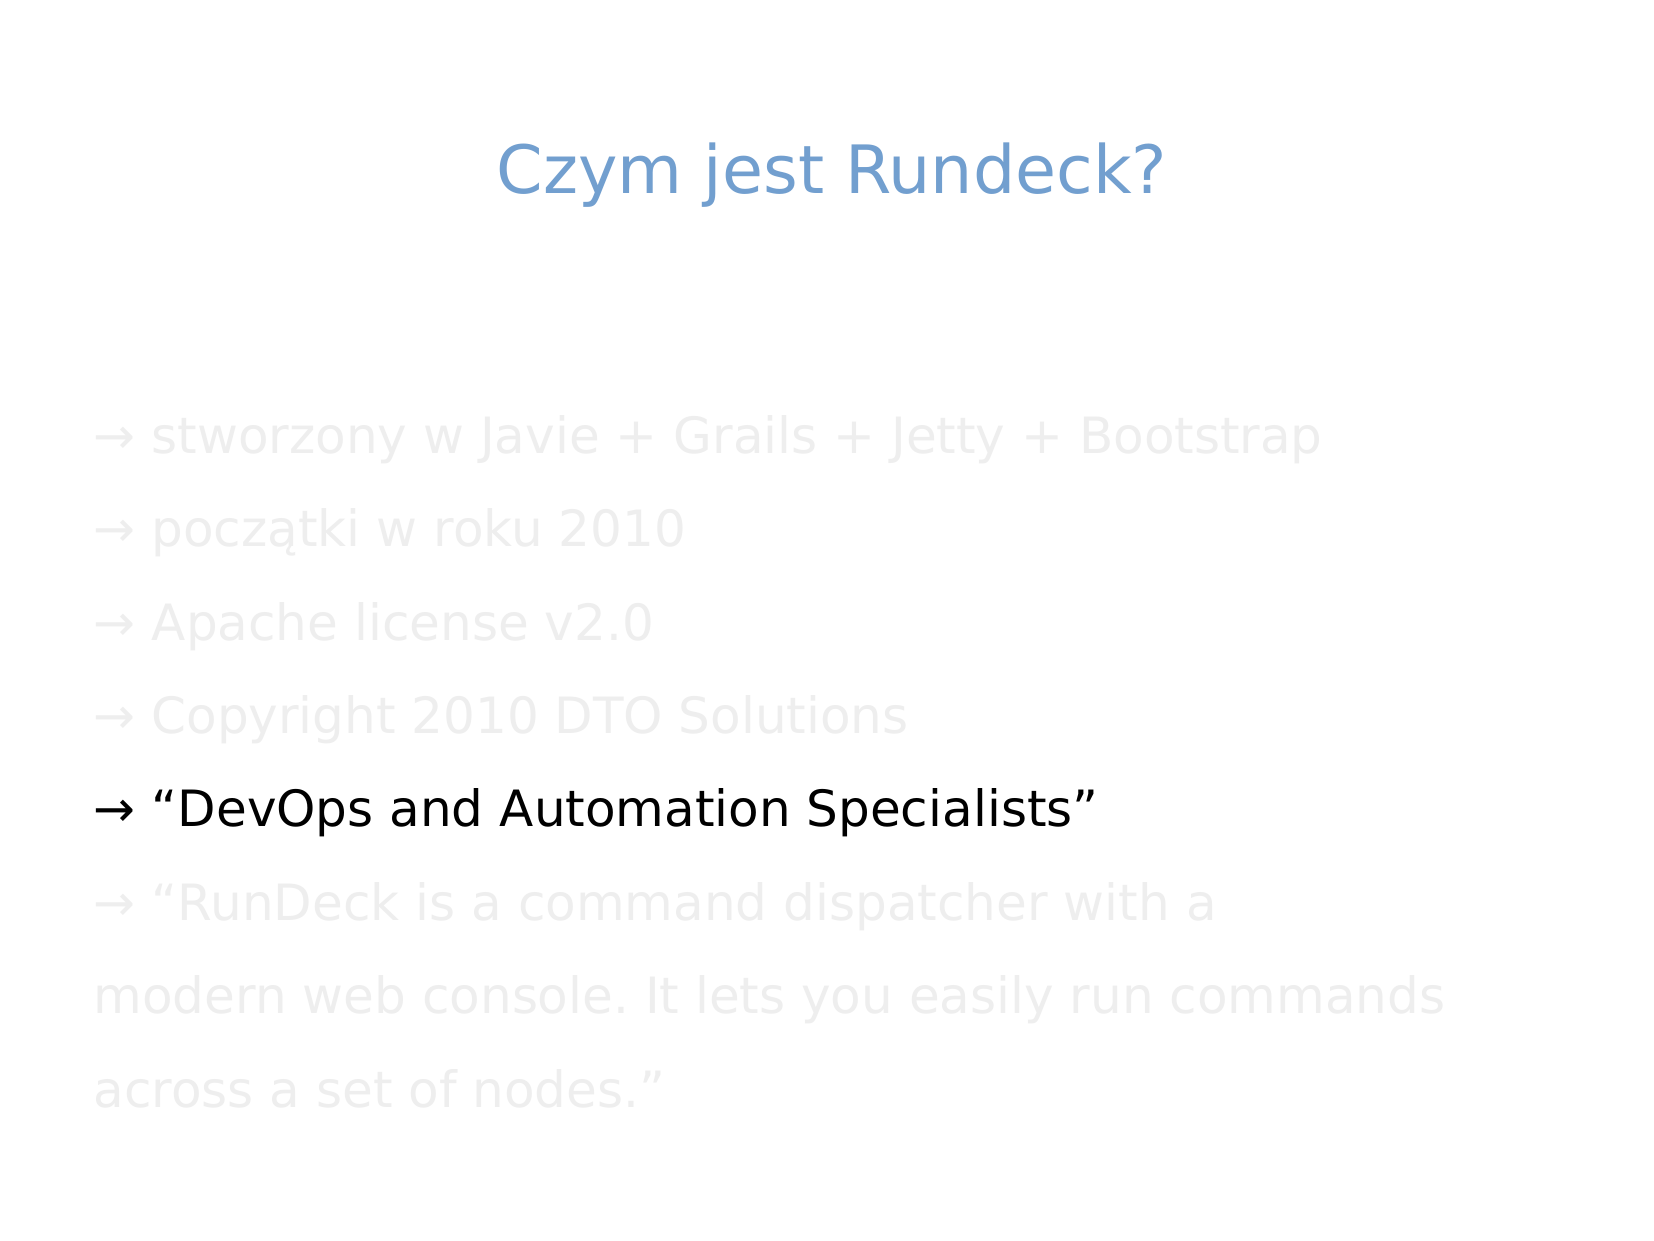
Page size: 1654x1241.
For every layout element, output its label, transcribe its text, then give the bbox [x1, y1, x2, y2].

text_box Czym jest Rundeck? [482, 123, 1183, 217]
text_box → stworzony w Javie + Grails + Jetty + Bootstrap → początki w roku 2010 → Apache license v2.0 → Copyright 2010 DTO Solutions → “DevOps and Automation Specialists” → “RunDeck is a command dispatcher with a modern web console. It lets you easily run commands across a set of nodes.” [79, 399, 1575, 1127]
